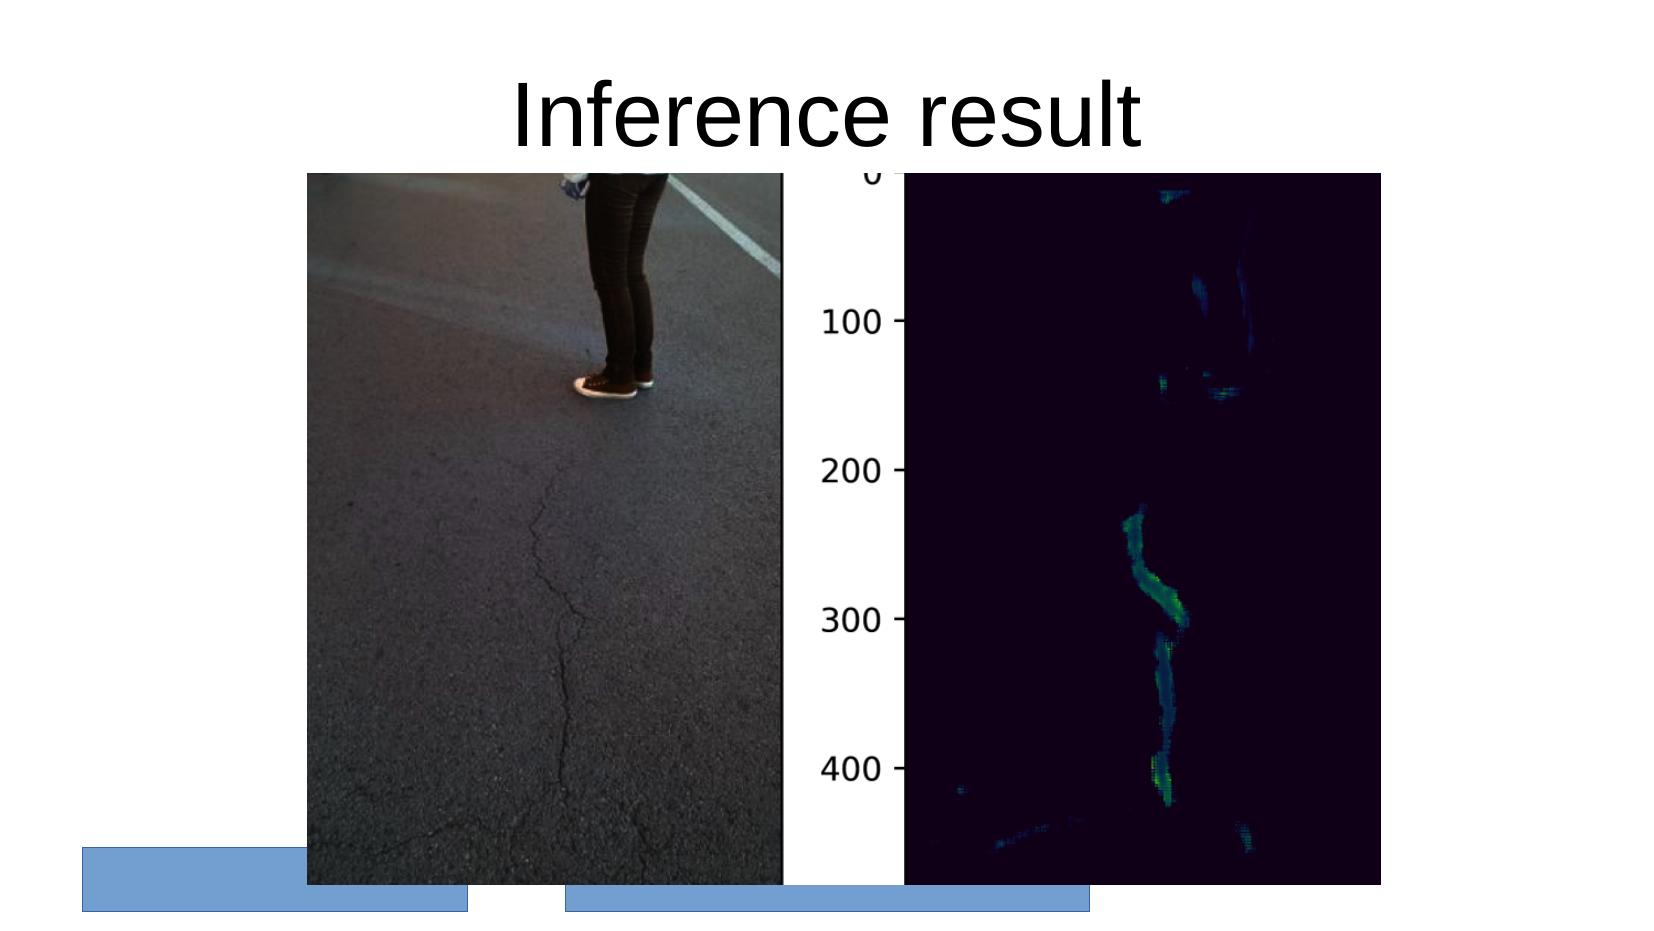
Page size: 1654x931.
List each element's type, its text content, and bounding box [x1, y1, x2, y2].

picture [307, 173, 1381, 886]
title Inference result [82, 37, 1571, 193]
